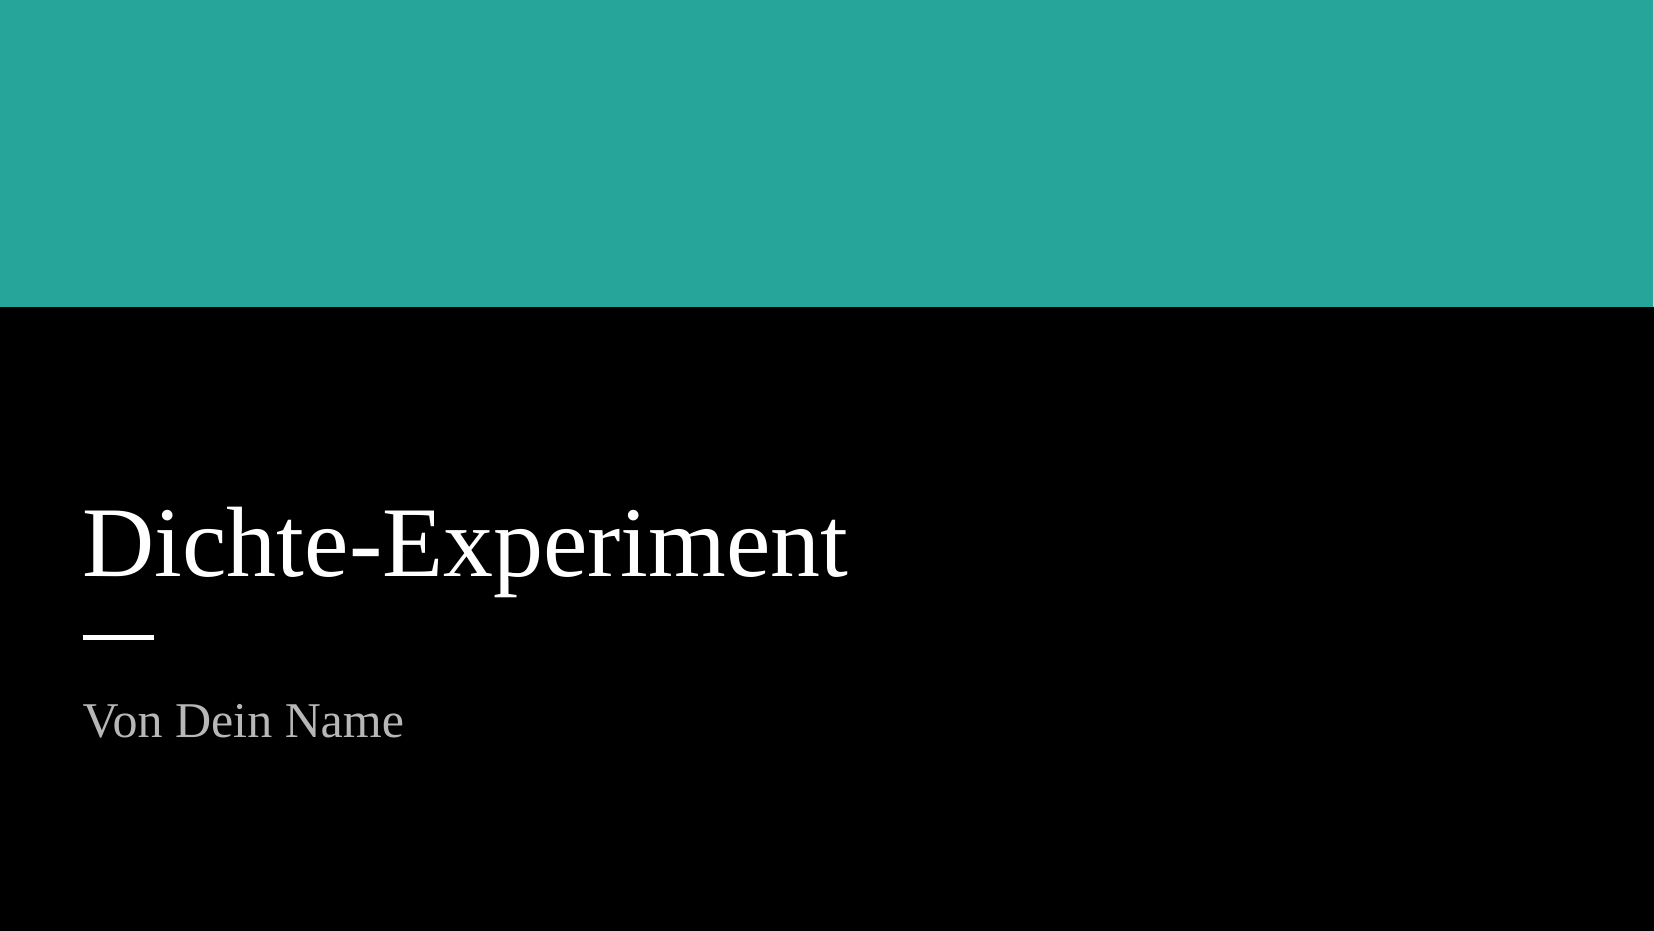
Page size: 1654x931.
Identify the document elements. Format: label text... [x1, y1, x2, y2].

title Von Dein Name [82, 679, 1571, 762]
title Dichte-Experiment [82, 464, 1571, 621]
